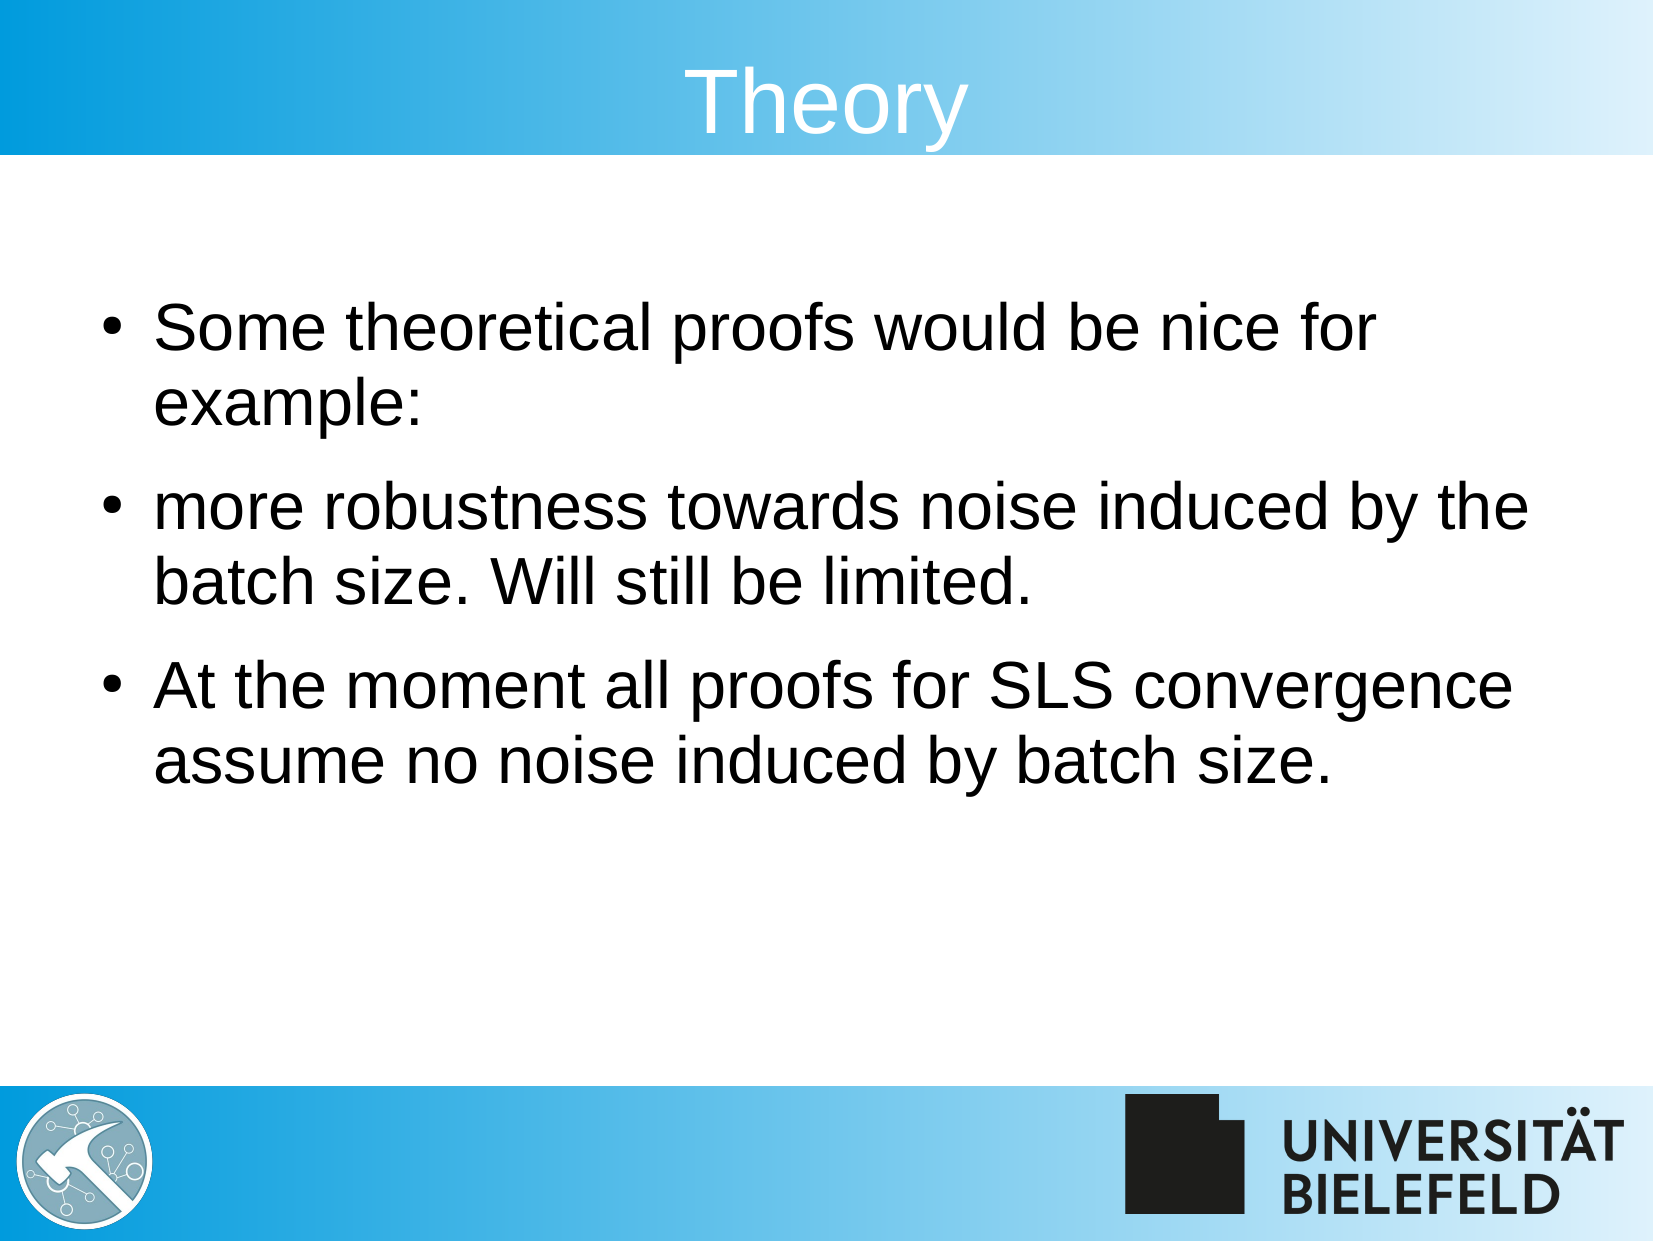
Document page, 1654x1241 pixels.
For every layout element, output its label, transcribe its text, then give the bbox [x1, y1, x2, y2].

list Some theoretical proofs would be nice for example: more robustness towards noise induced by the batch size. Will still be limited. At the moment all proofs for SLS convergence assume no noise induced by batch size. [82, 290, 1571, 1010]
title Theory [82, 49, 1571, 155]
picture [1125, 1094, 1624, 1214]
picture [17, 1086, 153, 1241]
